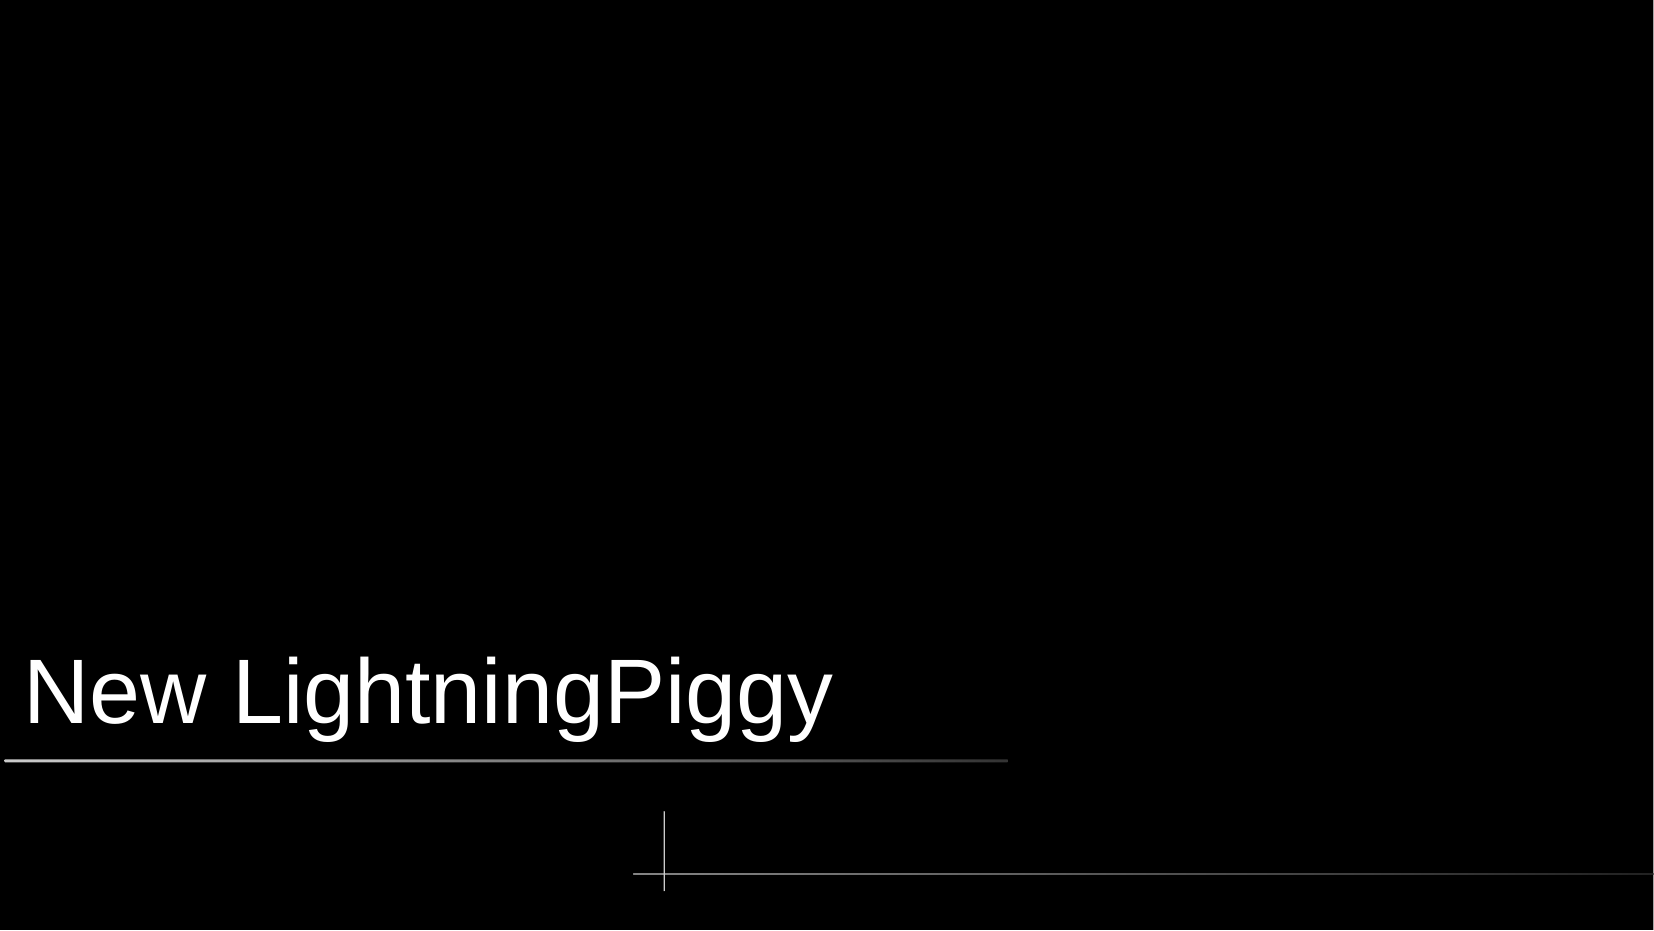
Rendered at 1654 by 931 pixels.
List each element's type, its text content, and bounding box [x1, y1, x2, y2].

title New LightningPiggy [23, 637, 1501, 746]
